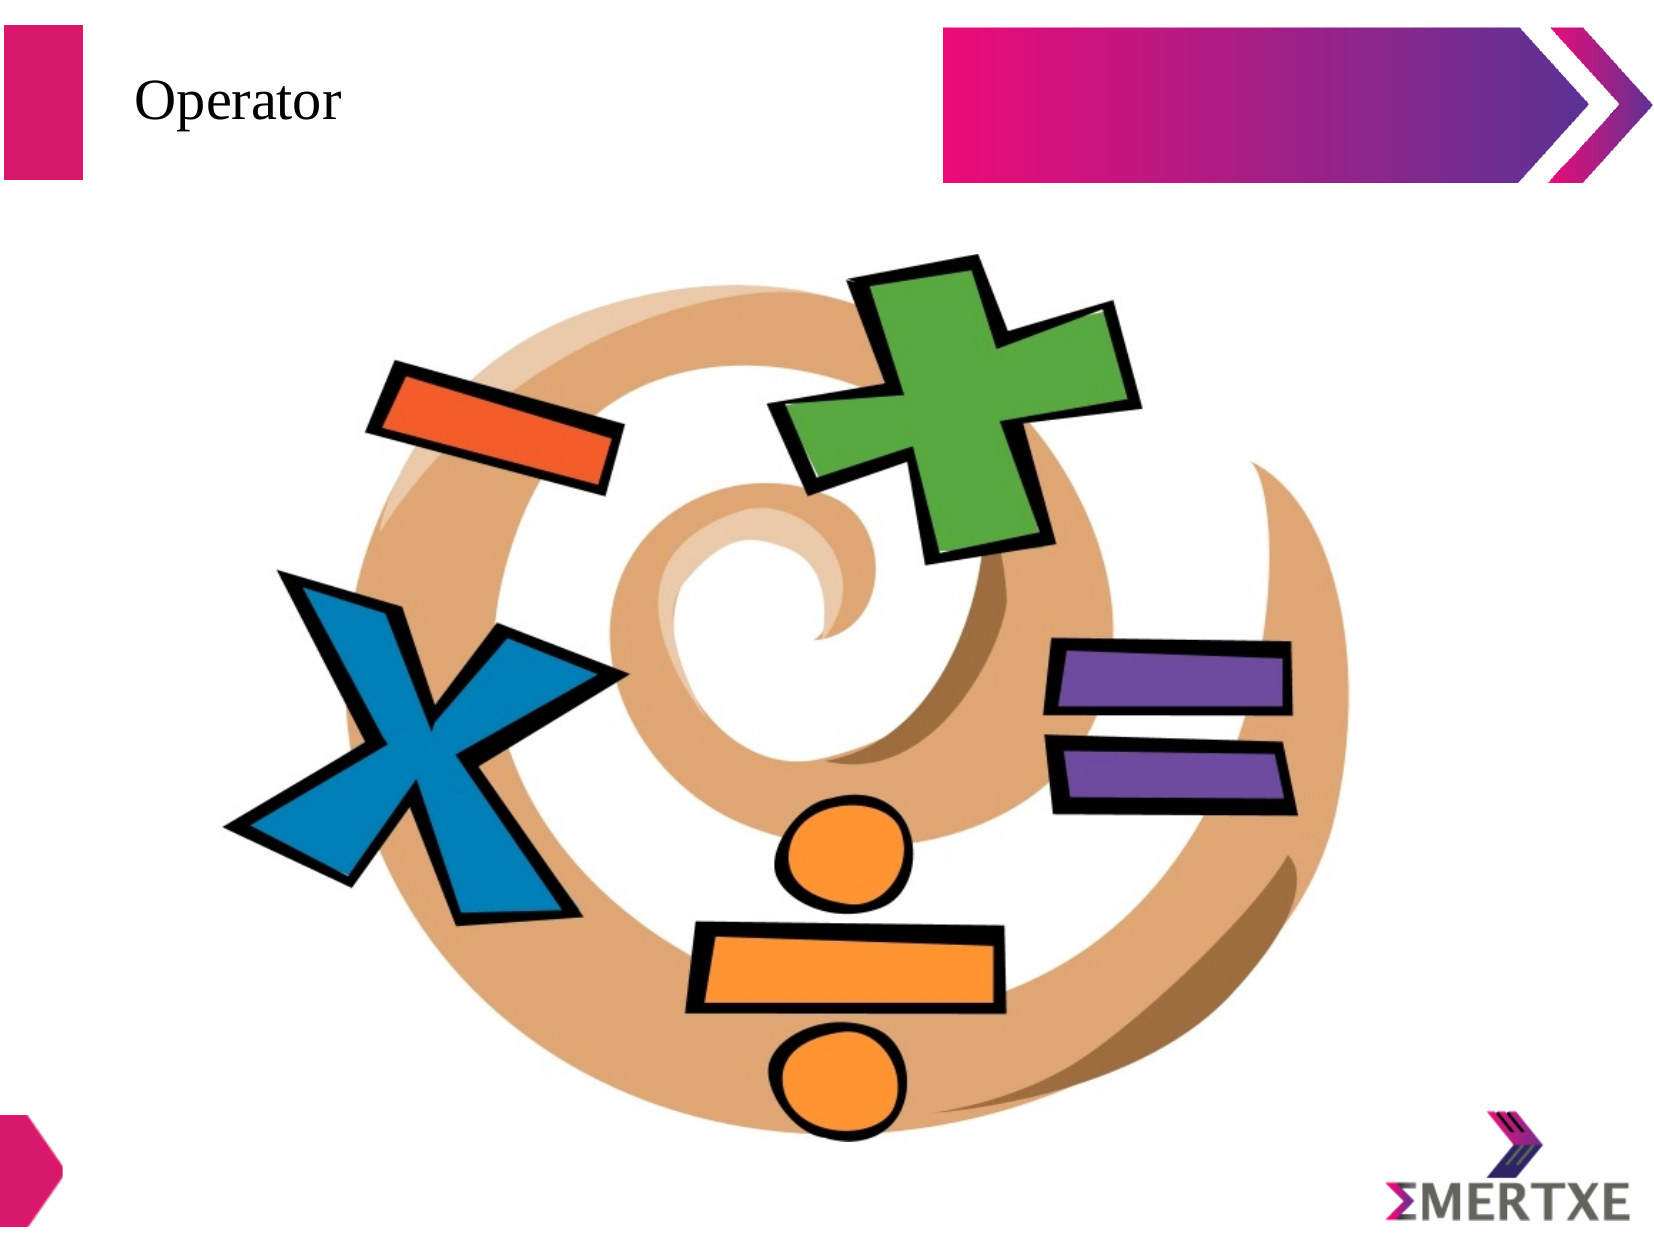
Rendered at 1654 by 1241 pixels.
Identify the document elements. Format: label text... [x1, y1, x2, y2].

picture [943, 27, 1653, 183]
picture [1385, 1107, 1631, 1221]
text_box Operator [120, 60, 766, 140]
picture [221, 254, 1351, 1142]
